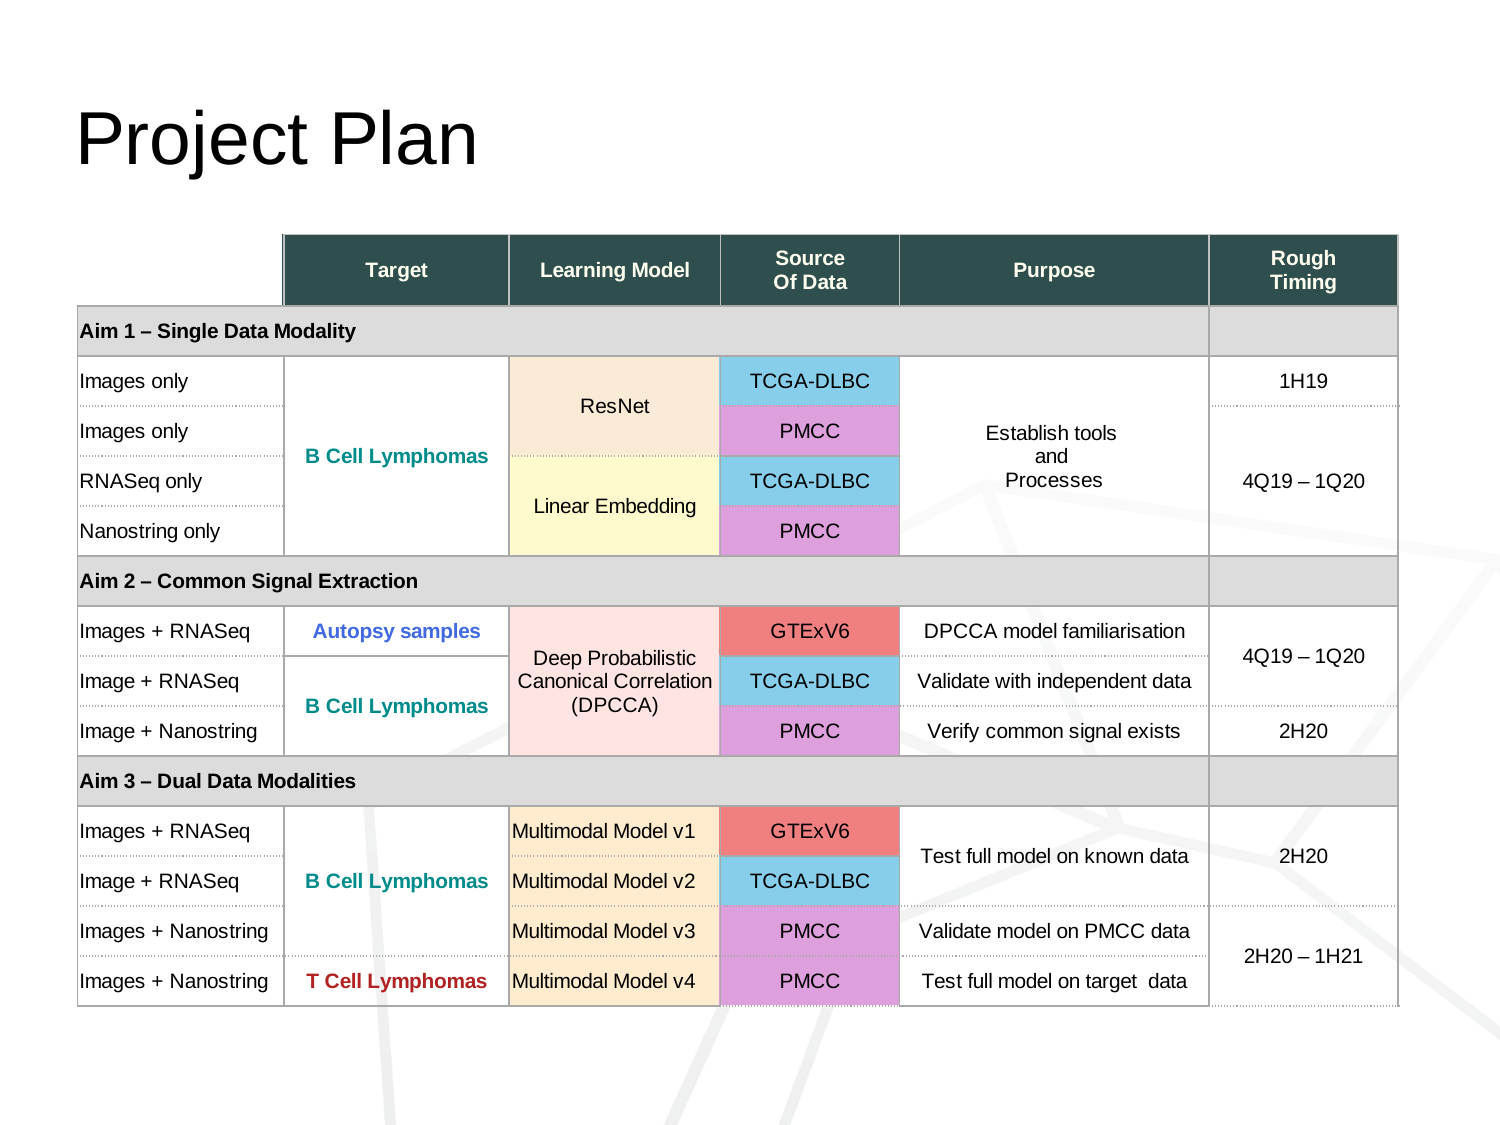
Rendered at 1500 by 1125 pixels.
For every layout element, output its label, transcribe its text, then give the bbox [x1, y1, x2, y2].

title Project Plan [75, 45, 1247, 233]
picture [0, 0, 1500, 1125]
